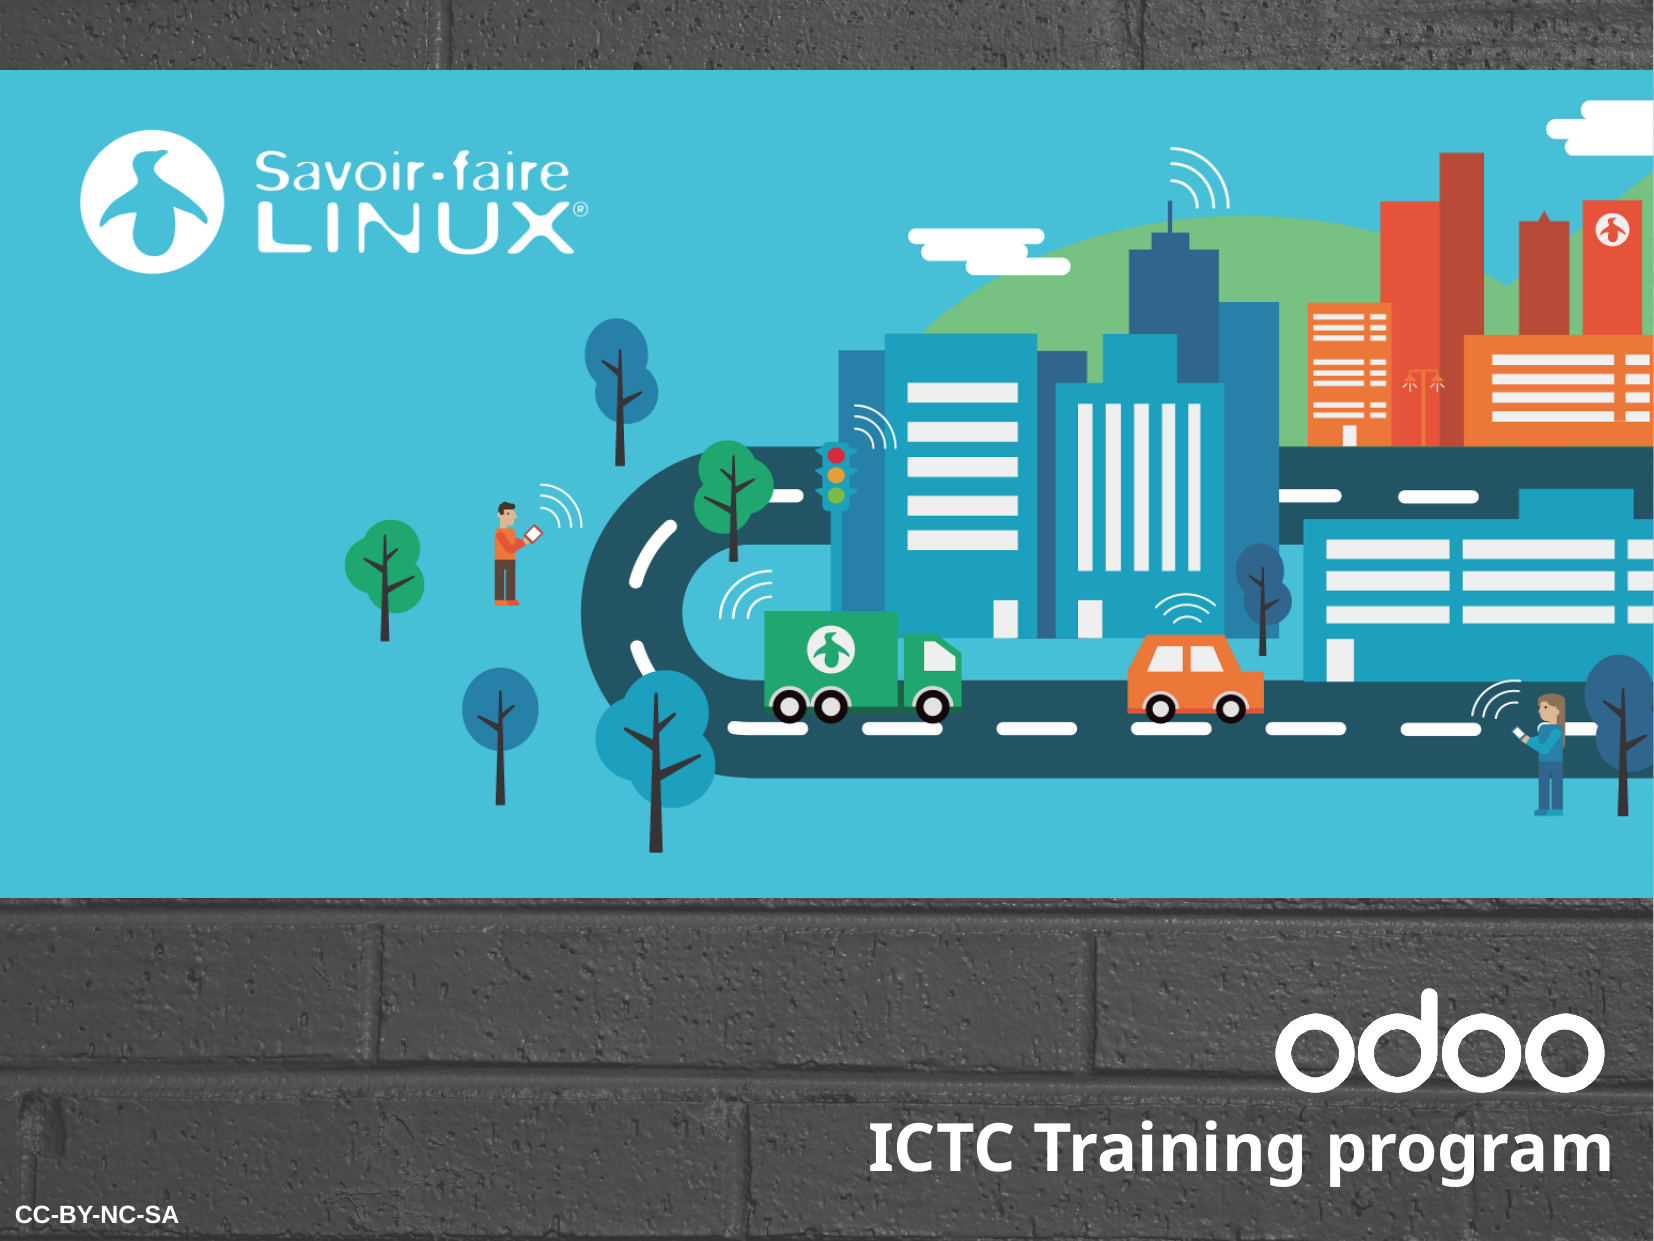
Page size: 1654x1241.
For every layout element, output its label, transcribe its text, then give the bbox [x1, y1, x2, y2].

picture [0, 0, 1654, 1241]
text_box ICTC Training program [590, 1092, 1630, 1241]
text_box CC-BY-NC-SA [0, 1192, 213, 1241]
